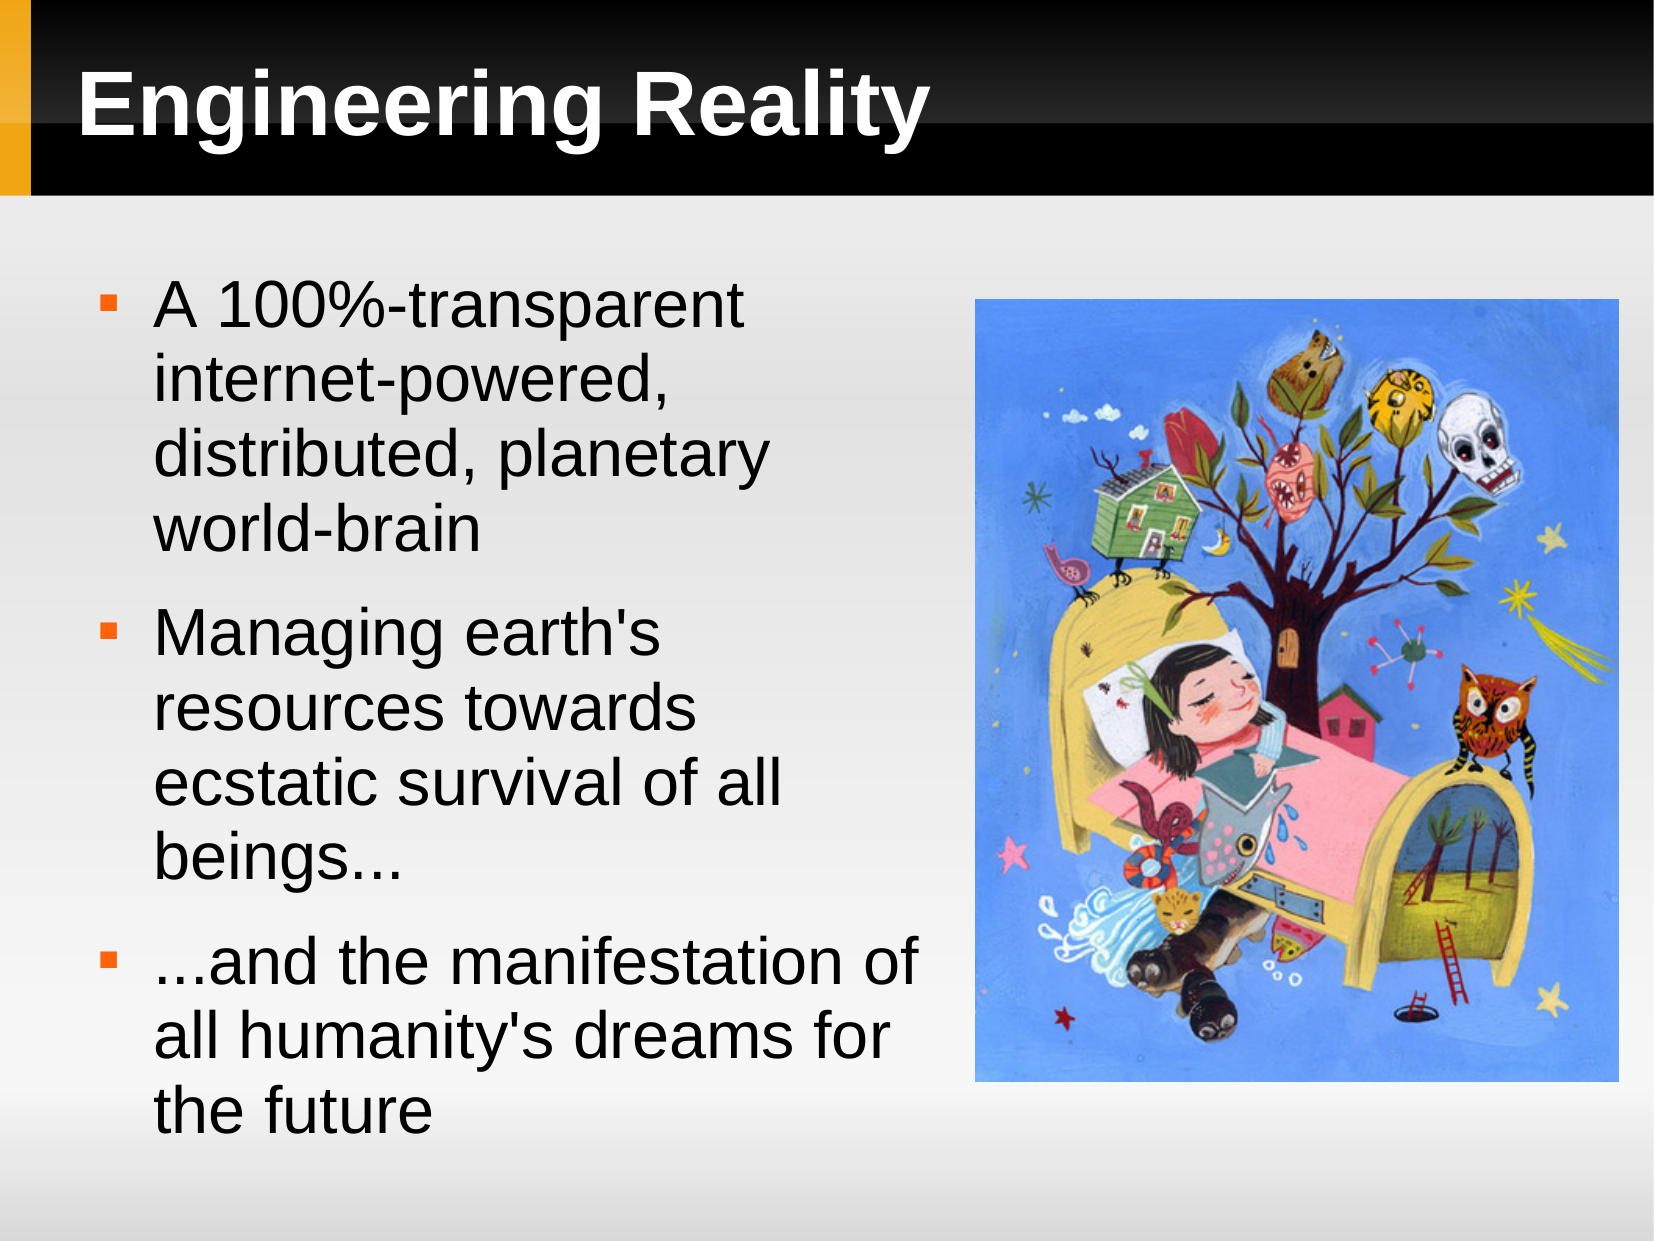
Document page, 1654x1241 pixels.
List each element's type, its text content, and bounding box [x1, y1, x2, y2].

title Engineering Reality [76, 7, 1565, 200]
picture [0, 0, 1654, 1241]
list A 100%-transparent internet-powered, distributed, planetary world-brain Managing earth's resources towards ecstatic survival of all beings... ...and the manifestation of all humanity's dreams for the future [82, 266, 938, 1149]
